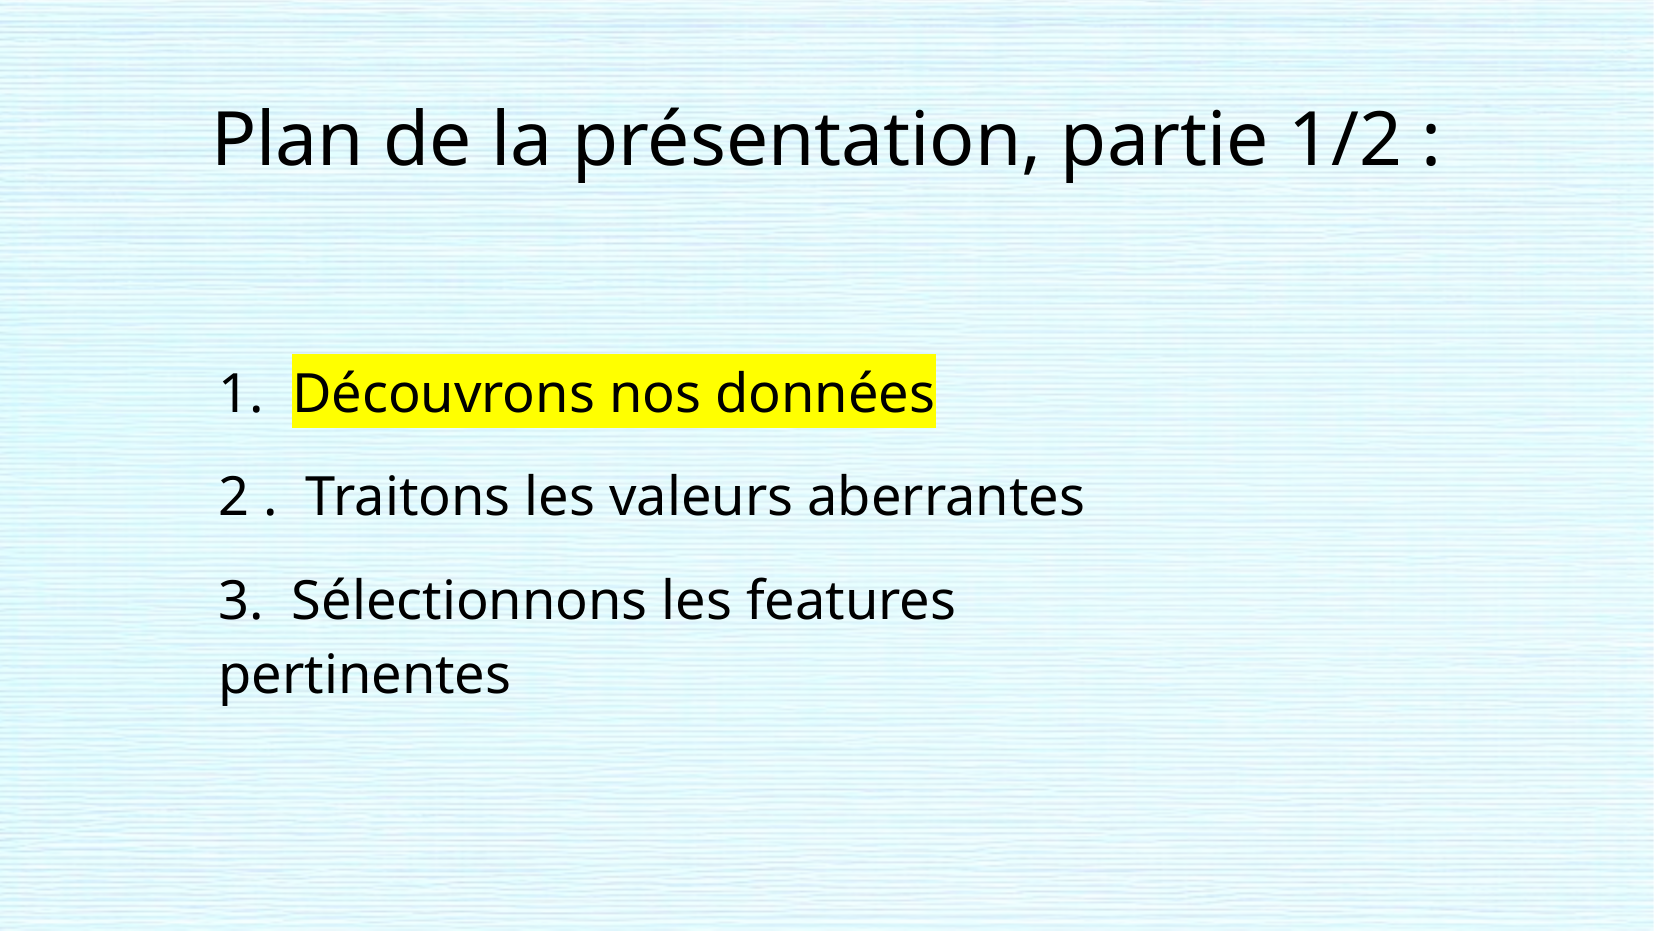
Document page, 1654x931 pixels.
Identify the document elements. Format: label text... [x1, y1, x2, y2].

list 1. Découvrons nos données 2 . Traitons les valeurs aberrantes 3. Sélectionnons les features pertinentes [147, 354, 1211, 768]
title Plan de la présentation, partie 1/2 : [82, 59, 1571, 215]
